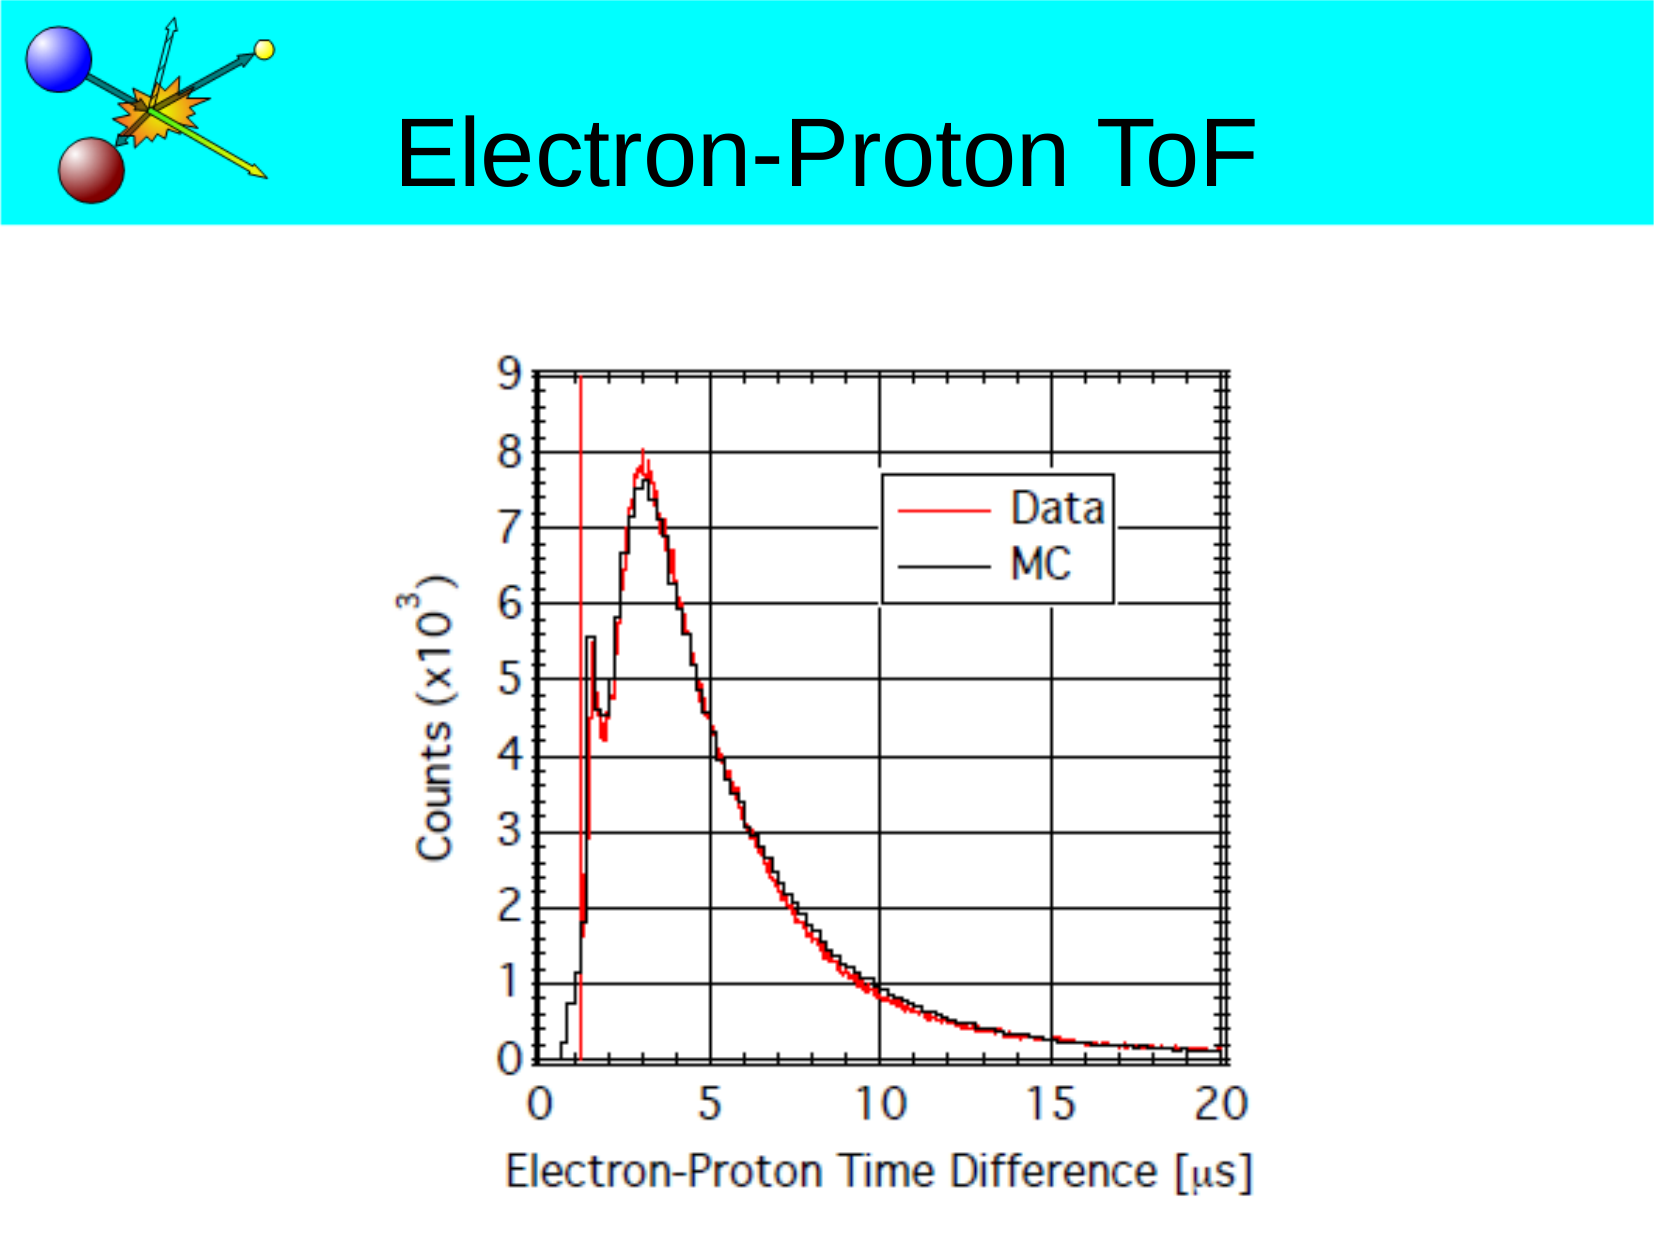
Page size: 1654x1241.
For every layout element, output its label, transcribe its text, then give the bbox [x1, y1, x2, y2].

title Electron-Proton ToF [82, 49, 1571, 257]
picture [0, 0, 1654, 1241]
